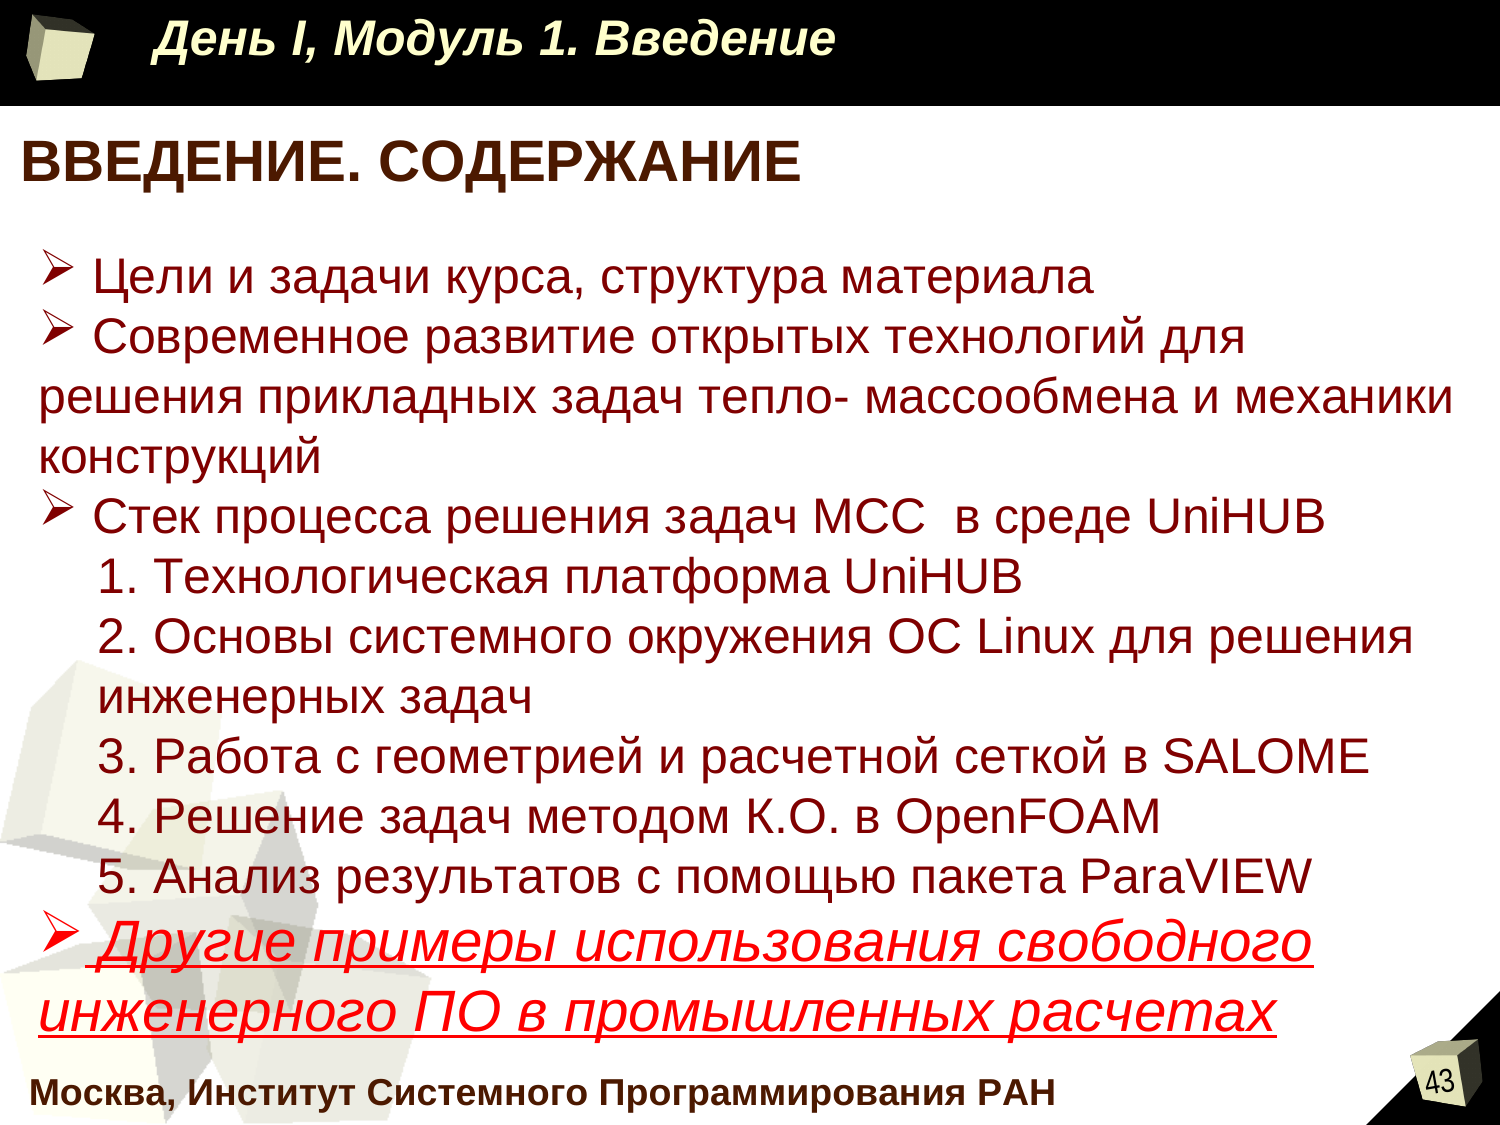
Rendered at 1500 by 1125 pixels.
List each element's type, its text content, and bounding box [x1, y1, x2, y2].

picture [423, 1088, 433, 1102]
text_box ВВЕДЕНИЕ. СОДЕРЖАНИЕ [5, 115, 1500, 201]
text_box Цели и задачи курса, структура материала Современное развитие открытых технологий для решения прикладных задач тепло- массообмена и механики конструкций Стек процесса решения задач МСС в среде UniHUB Технологическая платформа UniHUB Основы системного окружения ОС Linux для решения инженерных задач Работа с геометрией и расчетной сеткой в SALOME Решение задач методом К.О. в OpenFOAM Анализ результатов с помощью пакета ParaVIEW Другие примеры использования свободного инженерного ПО в промышленных расчетах [23, 236, 1477, 1052]
picture [0, 659, 433, 1125]
